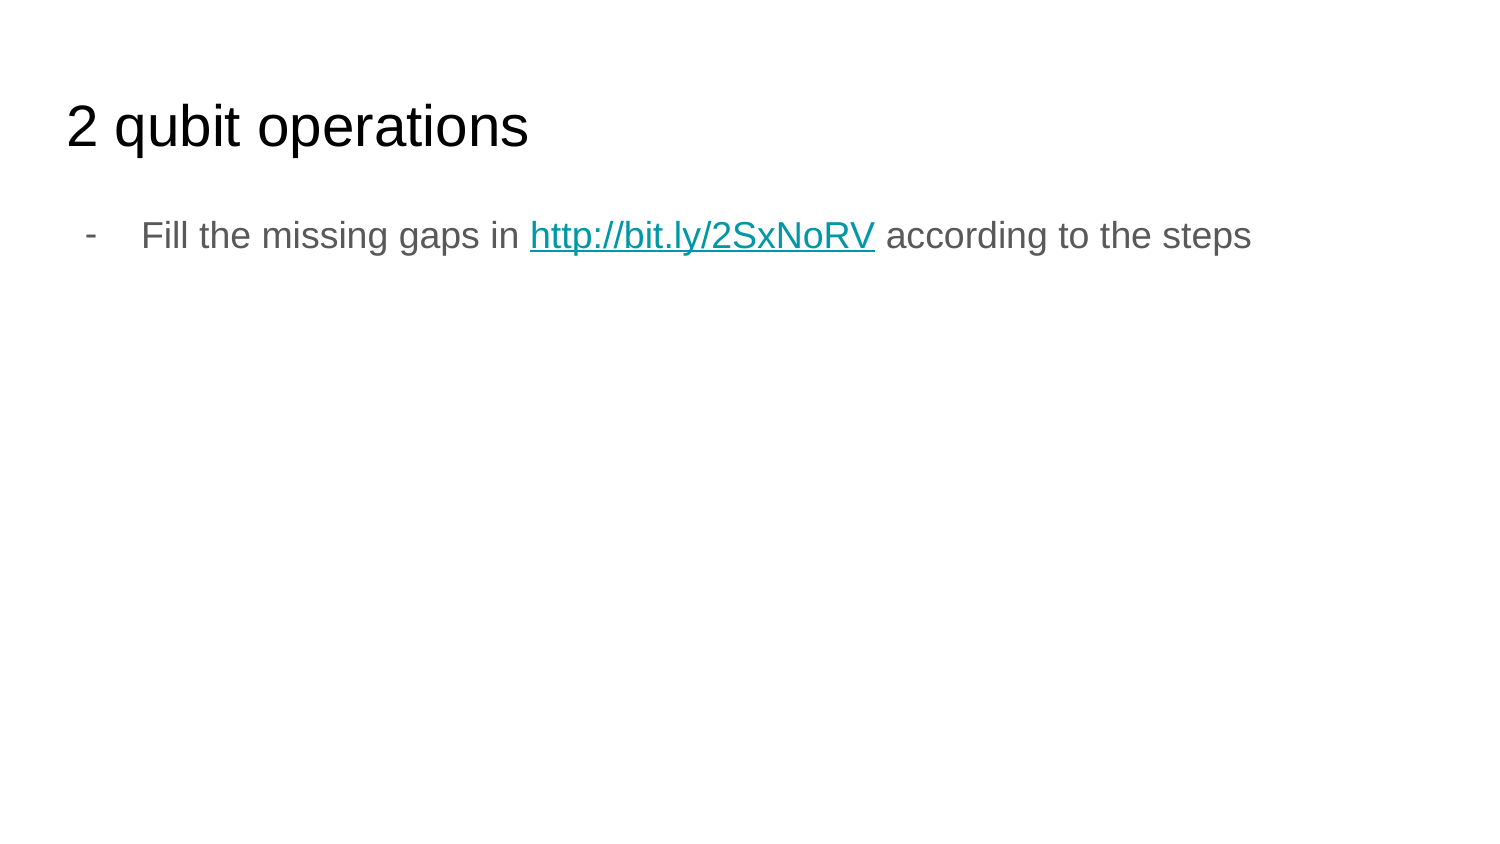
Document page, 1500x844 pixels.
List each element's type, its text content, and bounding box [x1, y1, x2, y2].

list Fill the missing gaps in http://bit.ly/2SxNoRV according to the steps [51, 189, 1449, 750]
title 2 qubit operations [51, 72, 1449, 167]
